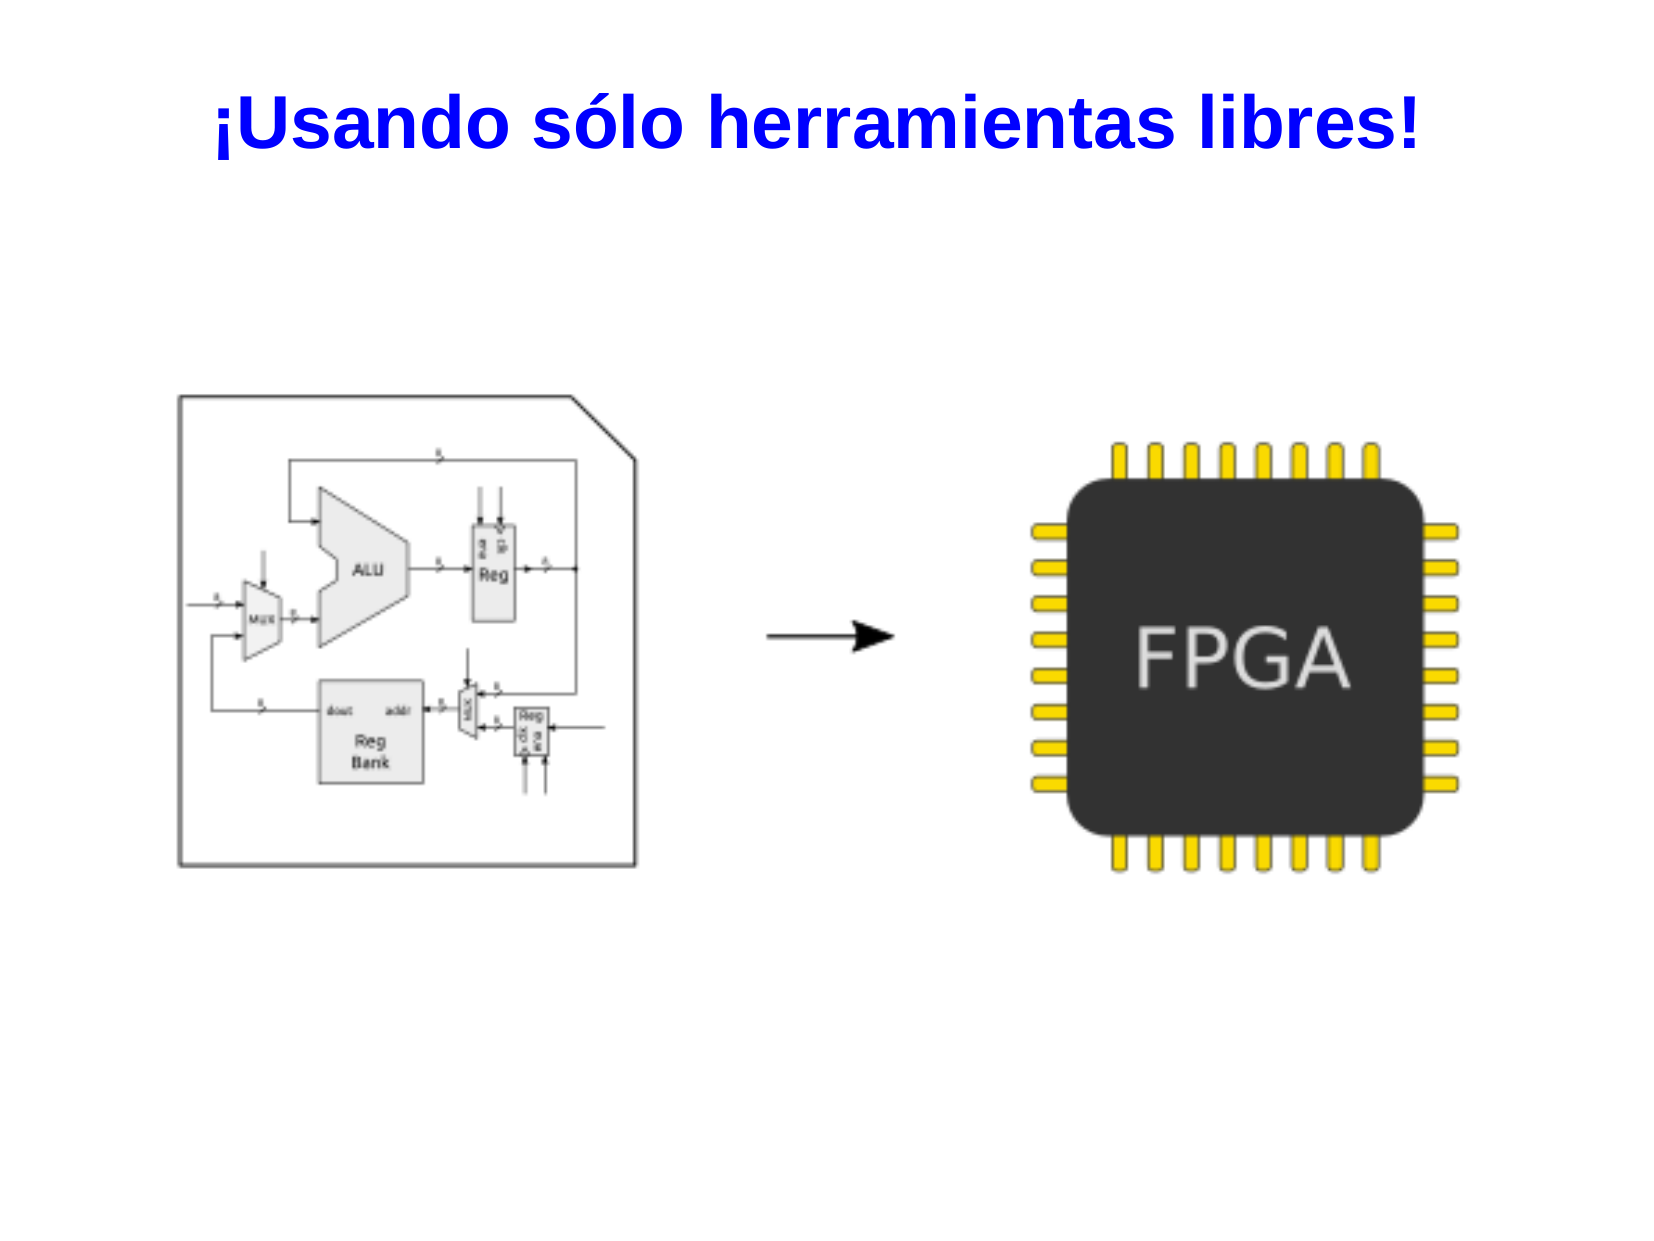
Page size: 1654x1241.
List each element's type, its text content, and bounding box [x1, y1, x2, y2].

picture [78, 354, 1518, 933]
text_box ¡Usando sólo herramientas libres! [90, 73, 1546, 211]
